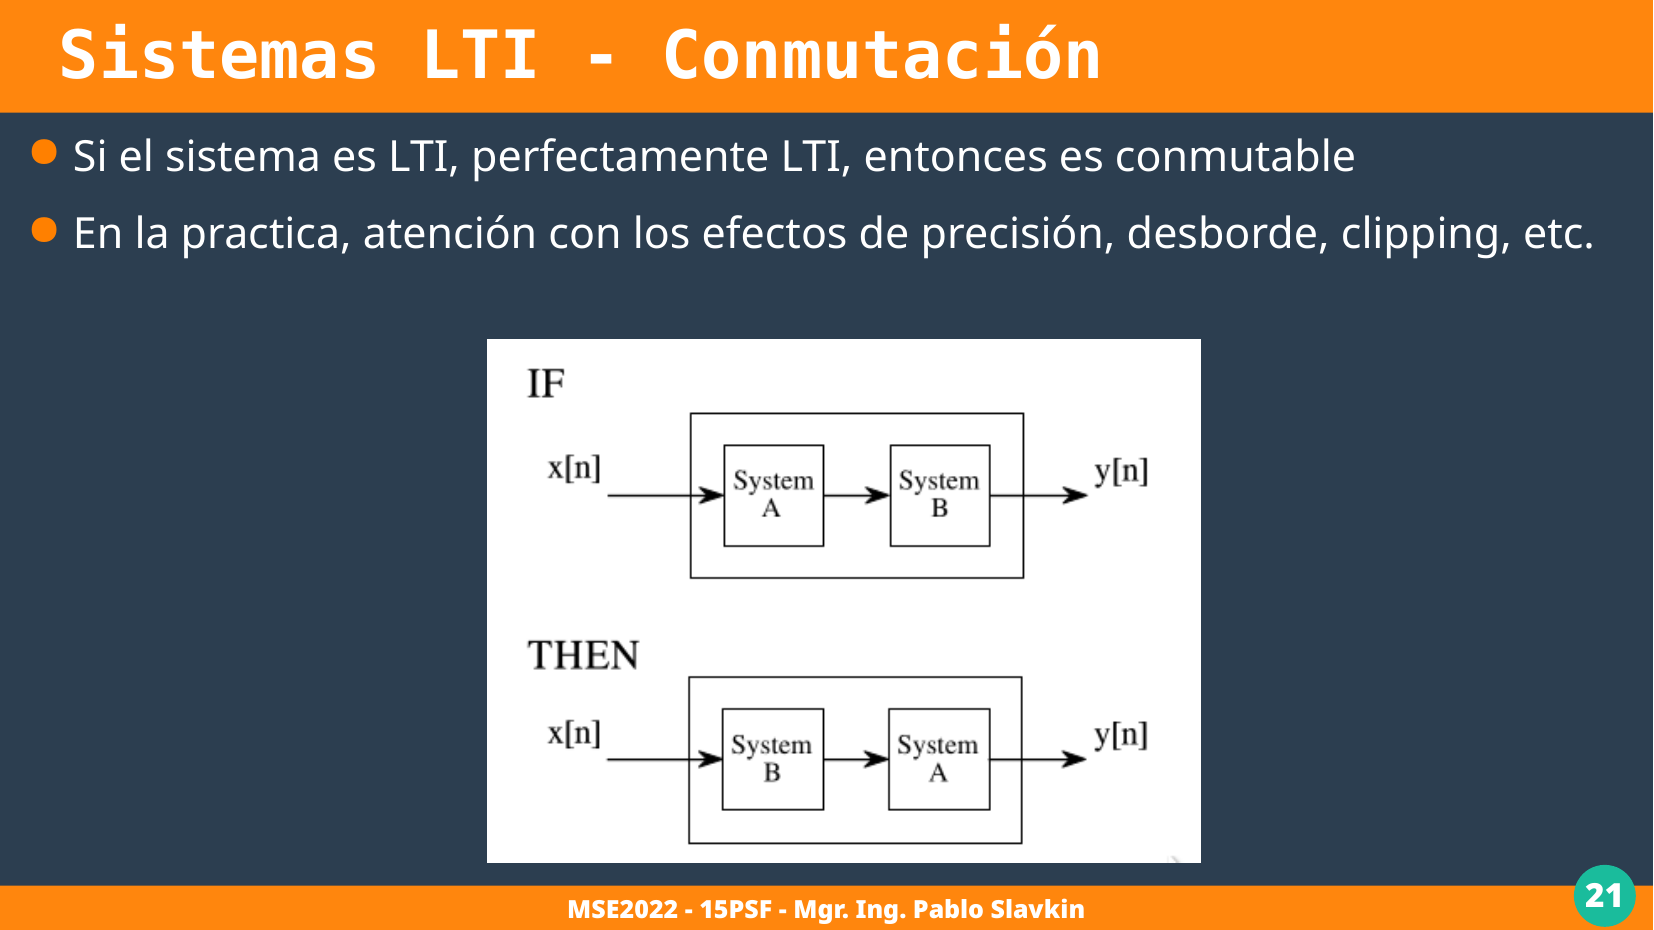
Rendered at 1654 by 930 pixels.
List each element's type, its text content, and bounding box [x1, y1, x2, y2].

picture [487, 339, 1201, 863]
list Si el sistema es LTI, perfectamente LTI, entonces es conmutable En la practica, atención con los efectos de precisión, desborde, clipping, etc. [11, 125, 1612, 301]
title Sistemas LTI - Conmutación [58, 16, 1594, 125]
